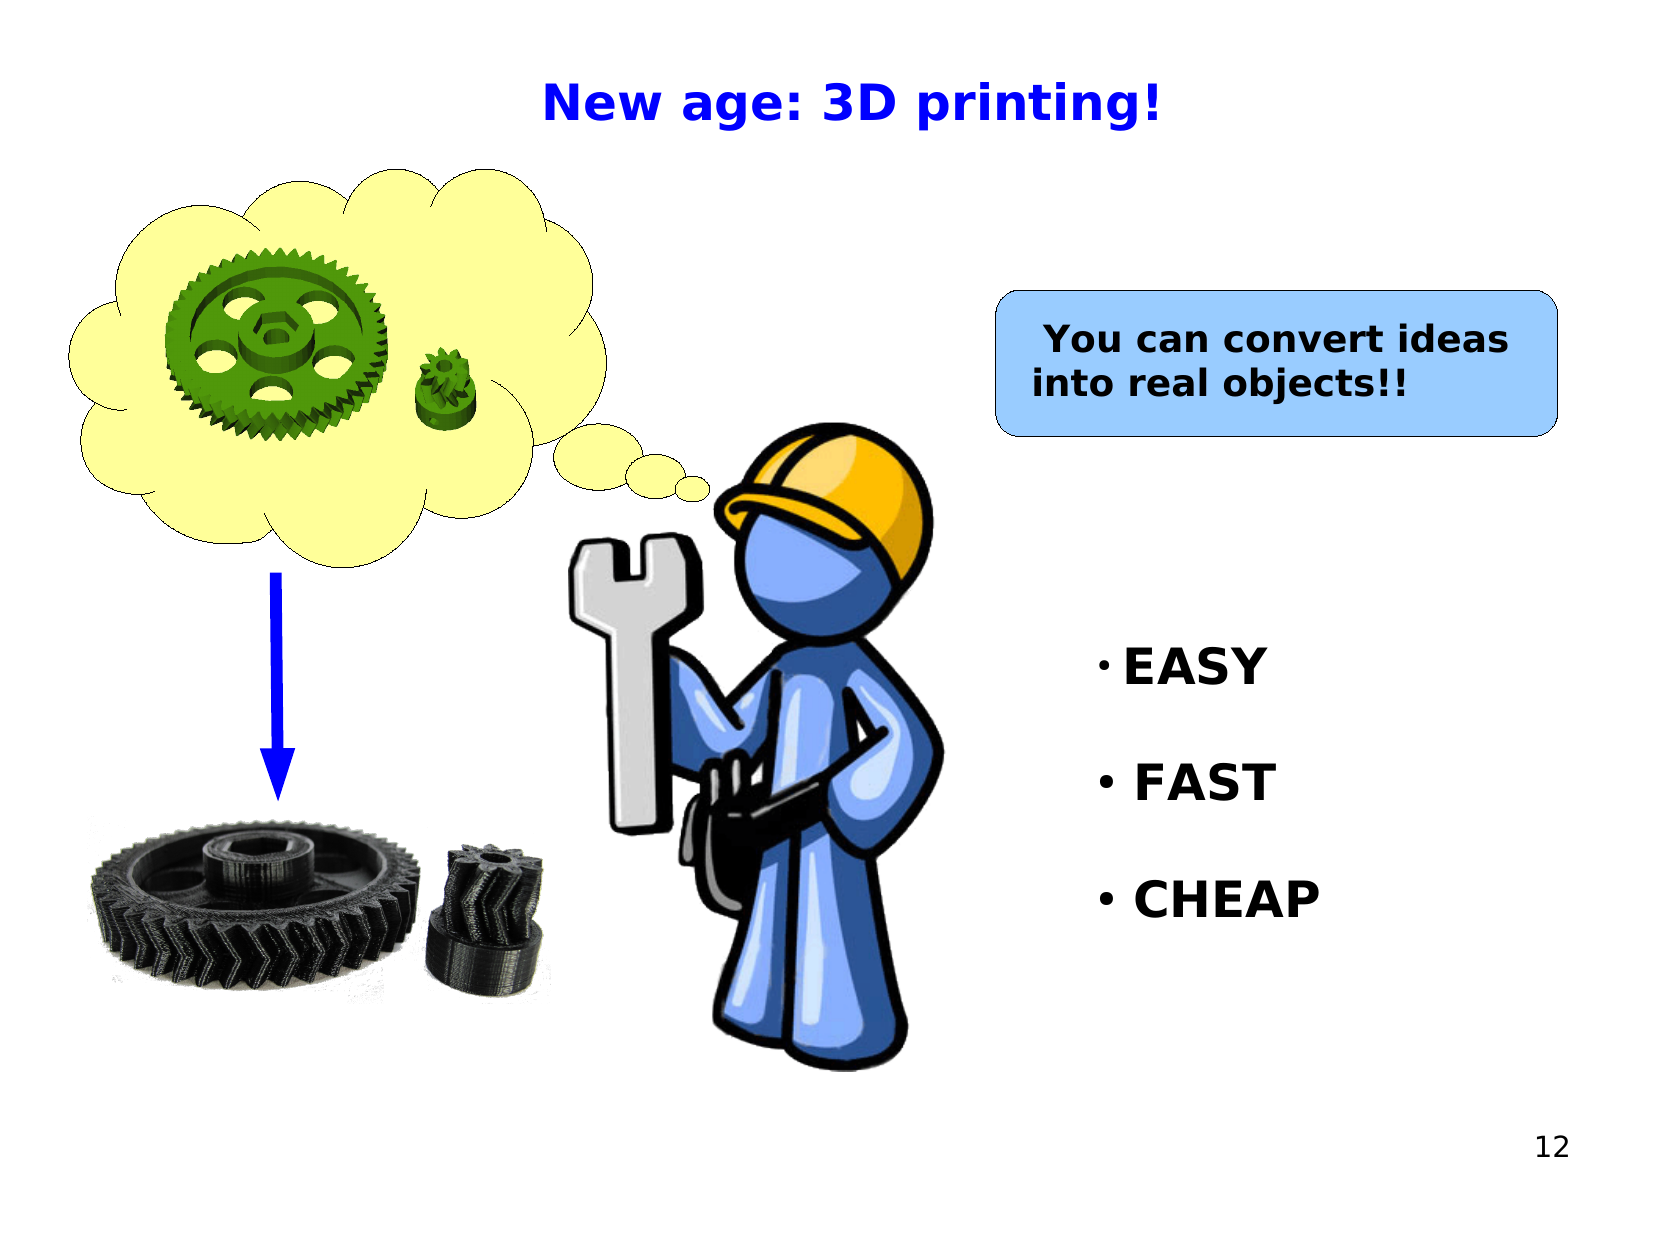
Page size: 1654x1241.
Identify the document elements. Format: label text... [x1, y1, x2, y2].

picture [159, 237, 482, 441]
text_box [68, 169, 607, 568]
text_box [995, 290, 1558, 437]
text_box EASY FAST CHEAP [1082, 630, 1337, 937]
text_box You can convert ideas into real objects!! [1016, 310, 1602, 480]
picture [568, 421, 946, 1072]
text_box New age: 3D printing! [526, 66, 1180, 140]
picture [87, 815, 551, 1004]
